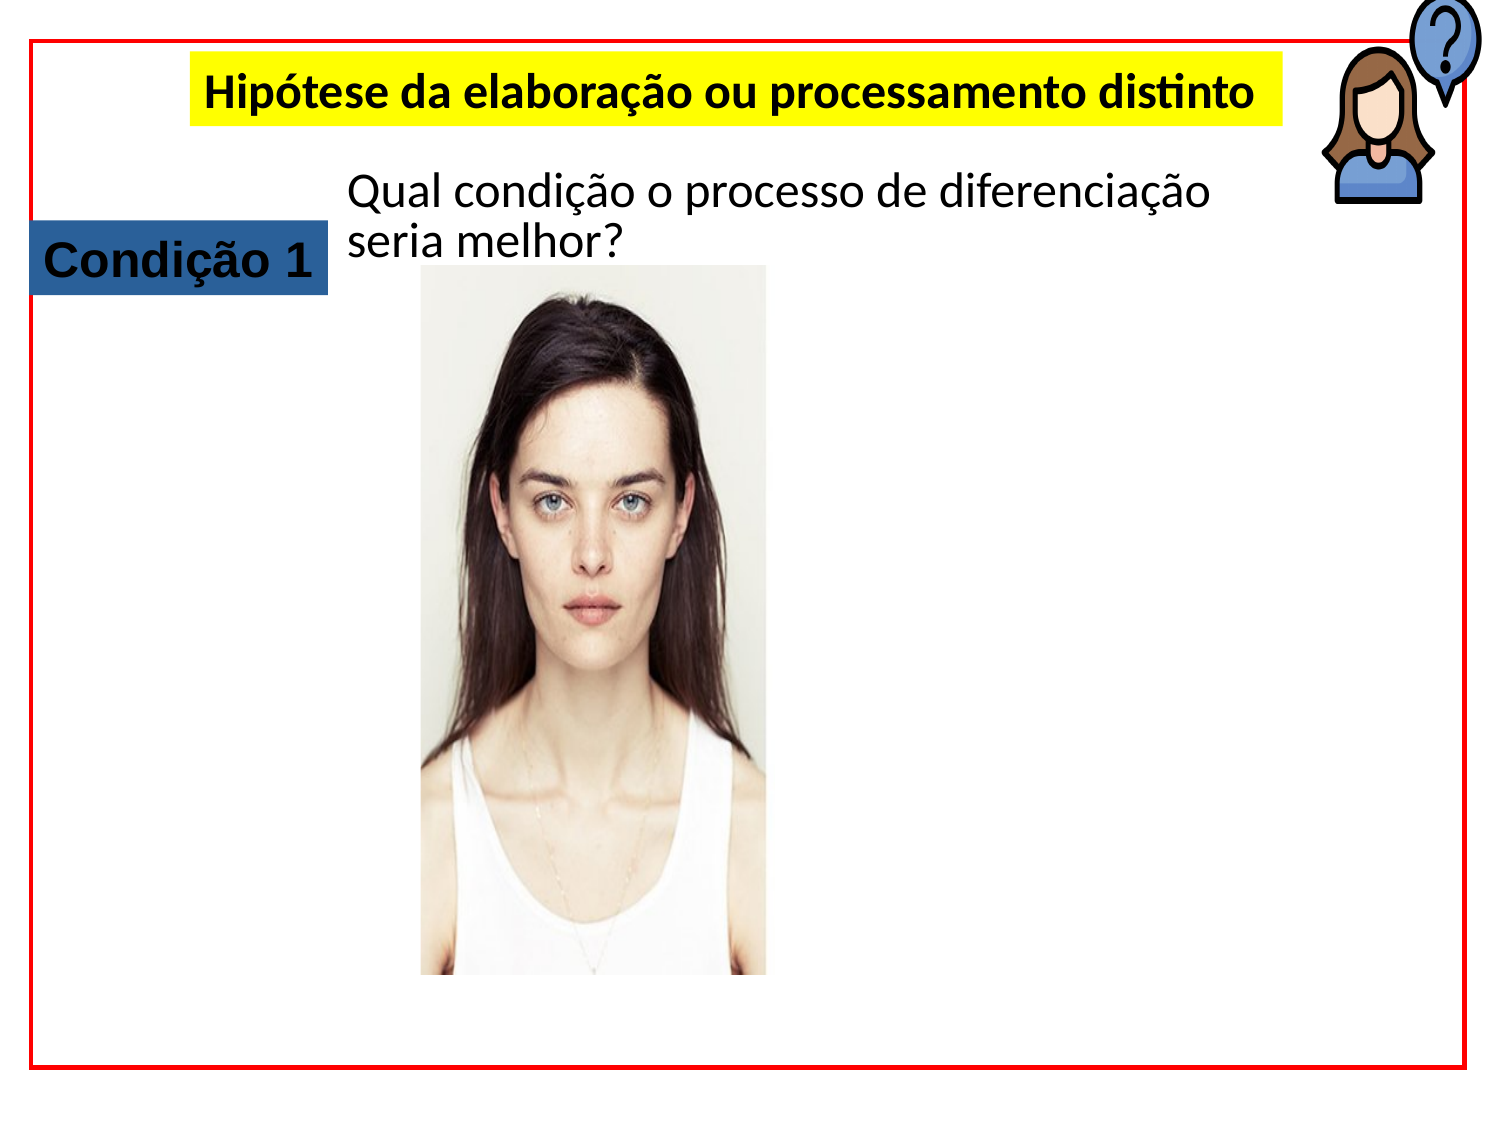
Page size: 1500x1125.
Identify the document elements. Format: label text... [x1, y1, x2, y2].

text_box Qual condição o processo de diferenciação seria melhor? [332, 162, 1285, 278]
picture [1319, 0, 1484, 207]
picture [420, 278, 775, 975]
text_box Condição 1 [29, 220, 328, 296]
text_box Hipótese da elaboração ou processamento distinto [189, 51, 1283, 127]
